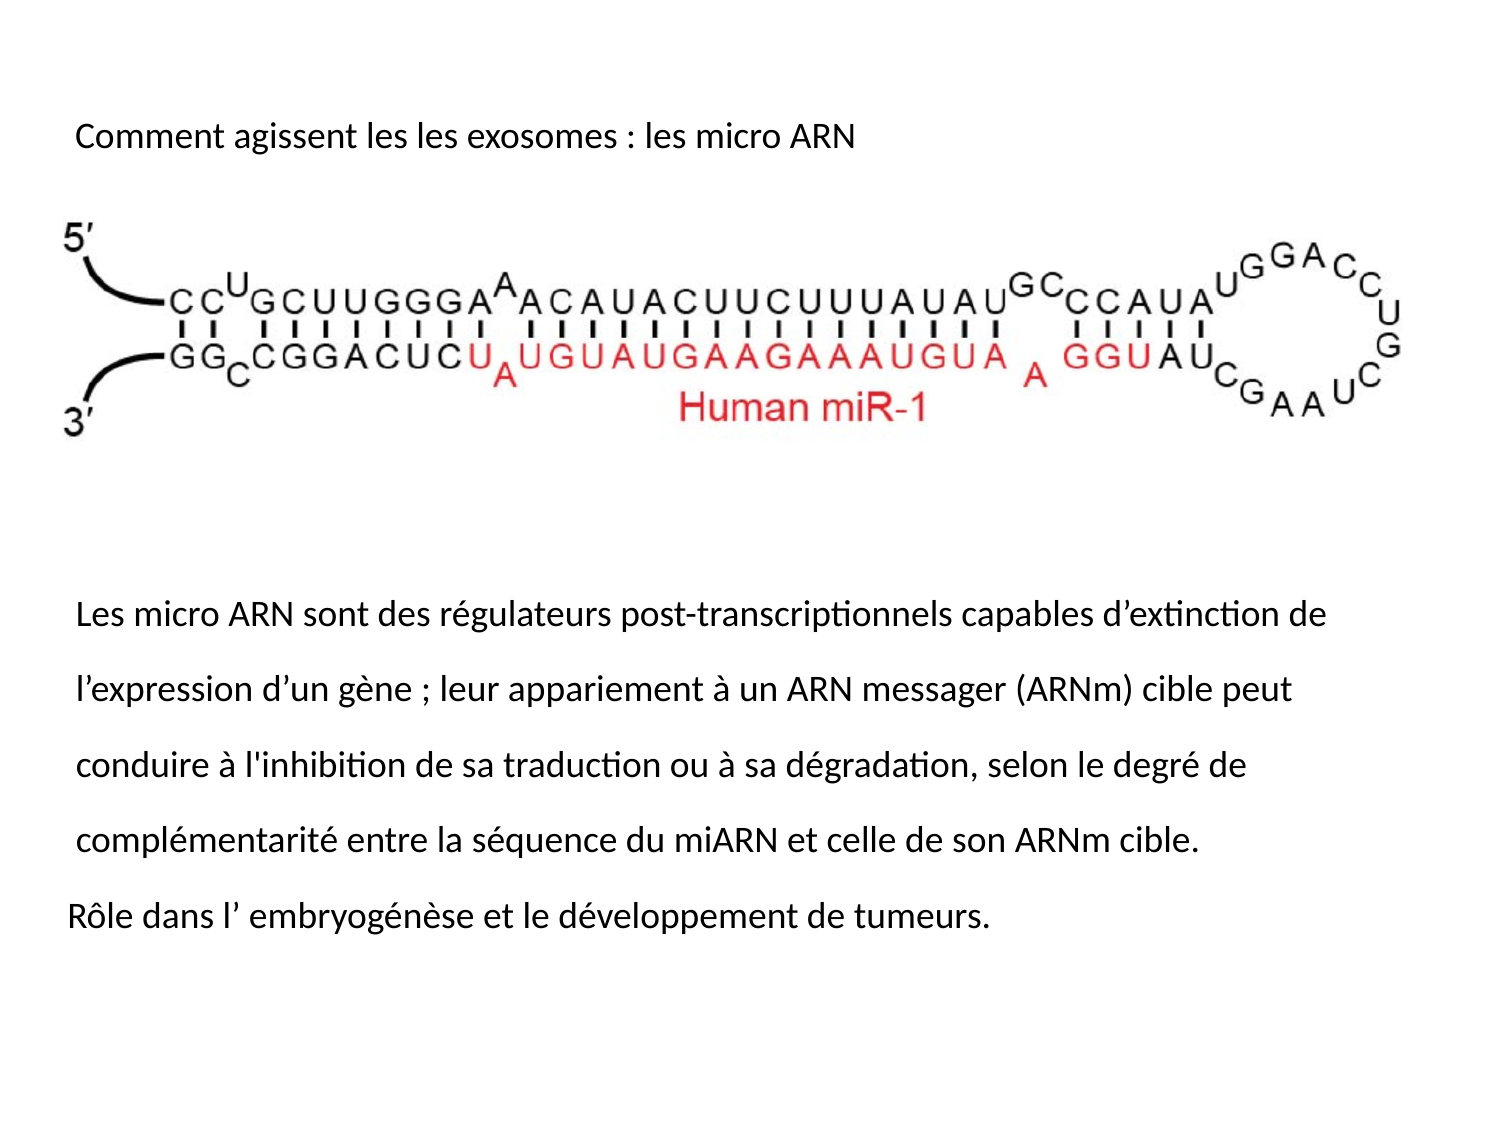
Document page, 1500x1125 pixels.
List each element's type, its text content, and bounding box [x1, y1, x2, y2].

picture [59, 216, 1409, 443]
title Comment agissent les les exosomes : les micro ARN [75, 45, 1425, 233]
title Les micro ARN sont des régulateurs post-transcriptionnels capables d’extinction de l’expression d’un gène ; leur appariement à un ARN messager (ARNm) cible peut conduire à l'inhibition de sa traduction ou à sa dégradation, selon le degré de complémentarité entre la séquence du miARN et celle de son ARNm cible. Rôle dans l’ embryogénèse et le développement de tumeurs. [67, 472, 1418, 1063]
